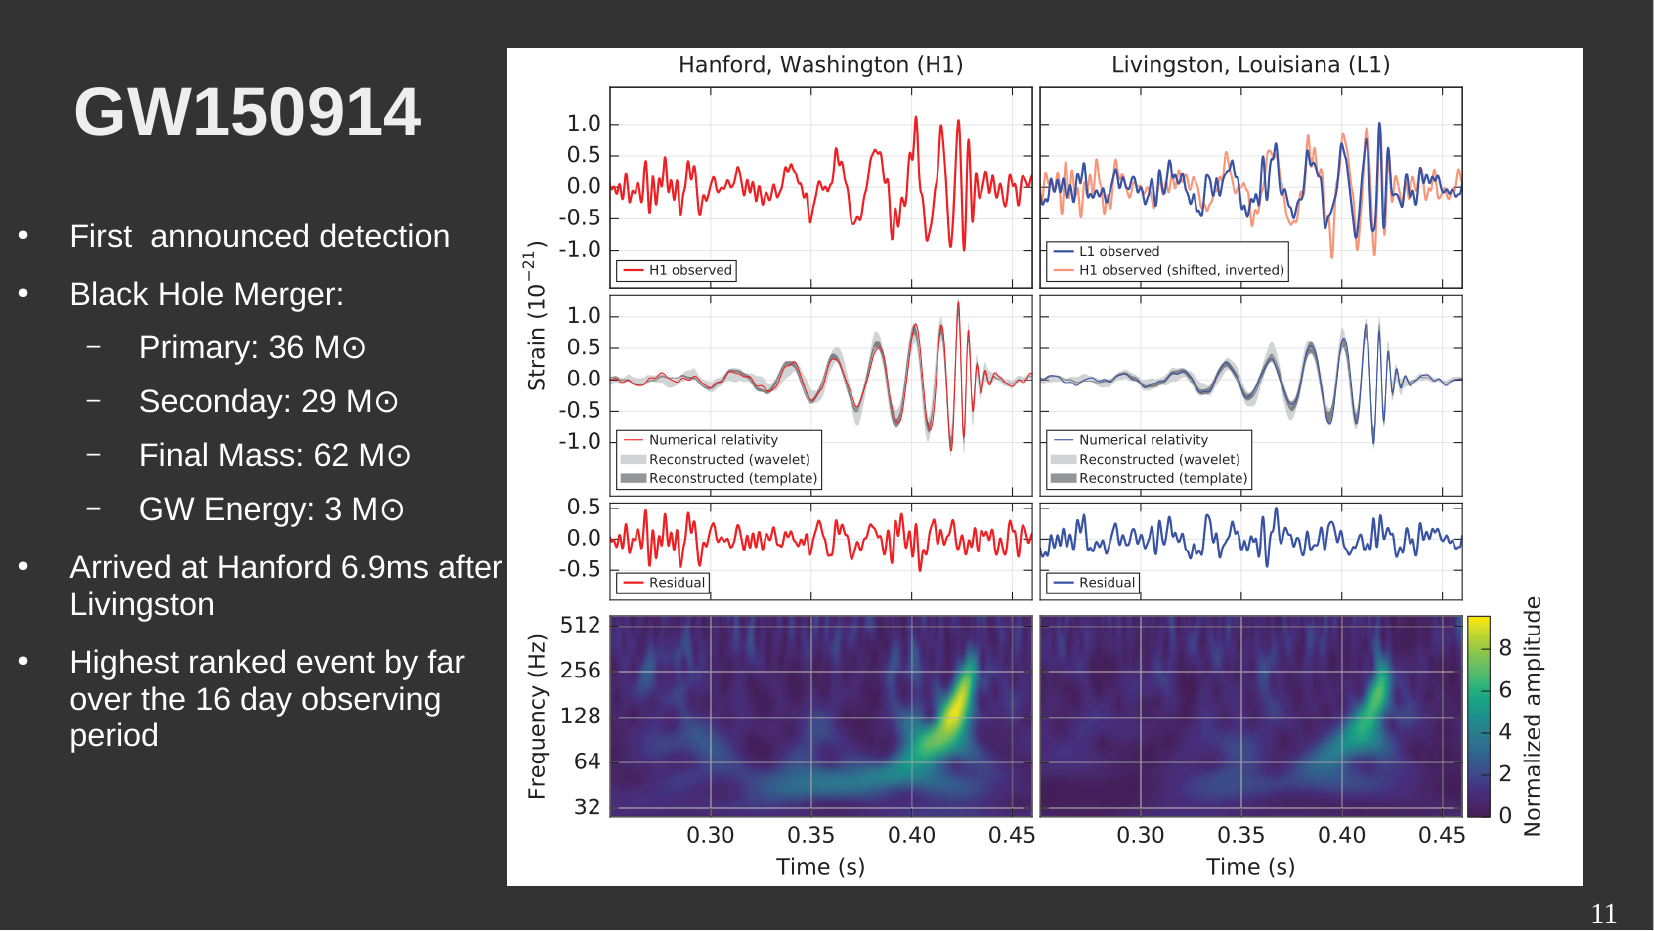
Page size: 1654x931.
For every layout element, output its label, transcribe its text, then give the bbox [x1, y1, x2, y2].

title GW150914 [0, 33, 993, 189]
list First announced detection Black Hole Merger: Primary: 36 M⊙ Seconday: 29 M⊙ Final Mass: 62 M⊙ GW Energy: 3 M⊙ Arrived at Hanford 6.9ms after Livingston Highest ranked event by far over the 16 day observing period [0, 217, 507, 757]
picture [507, 48, 1583, 886]
